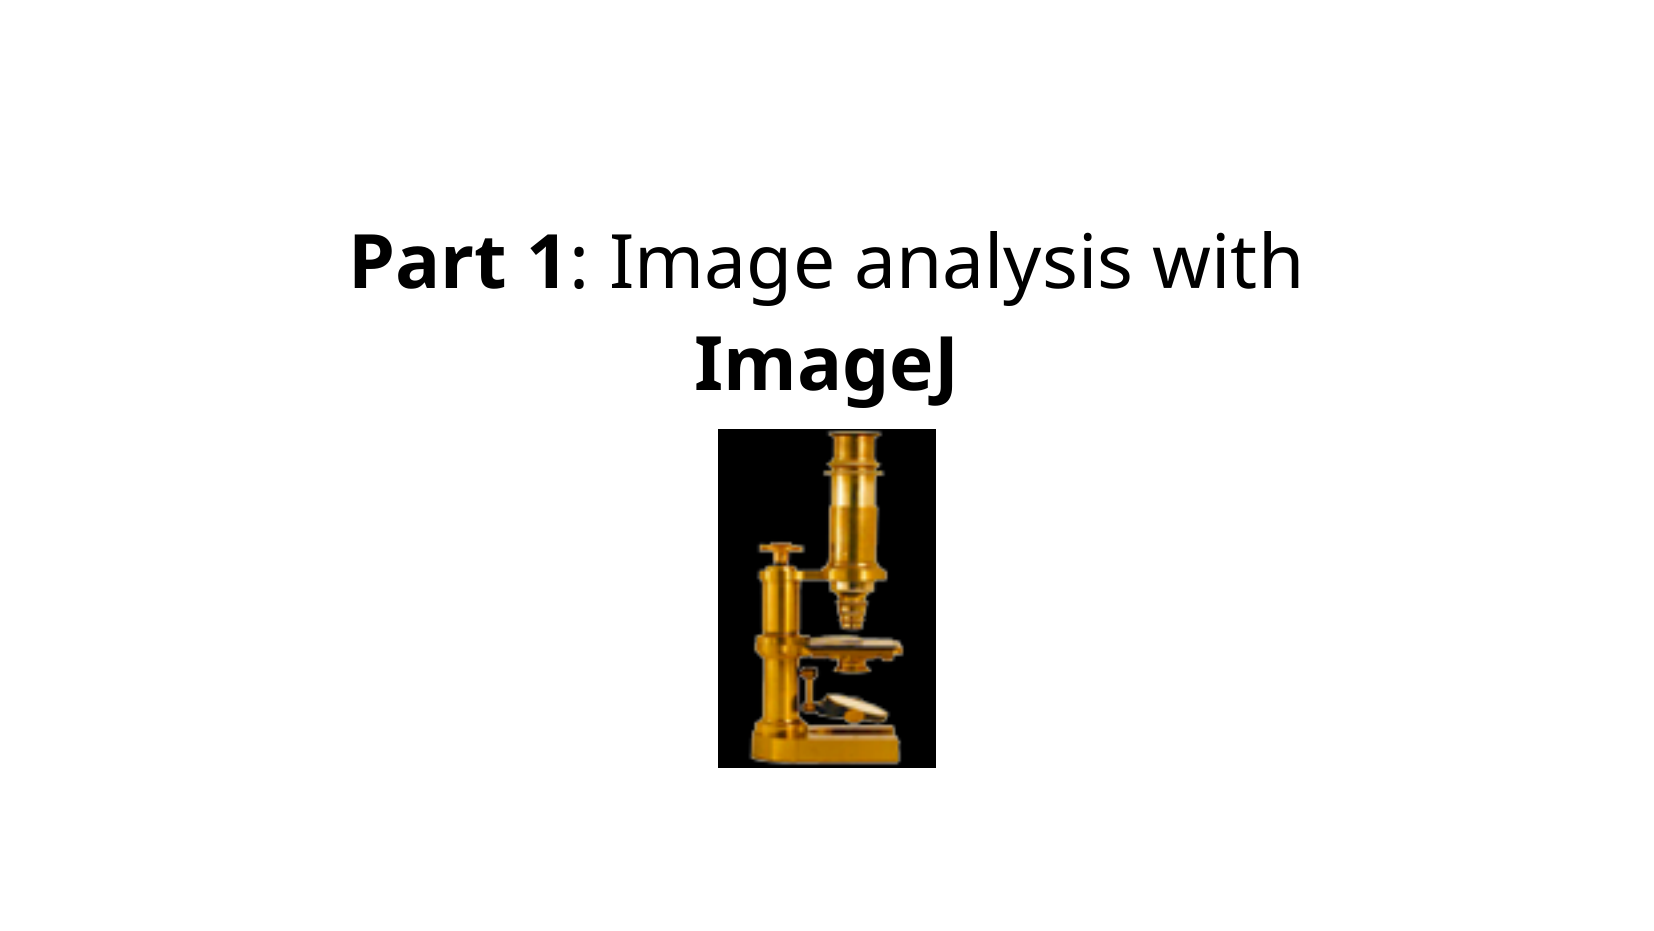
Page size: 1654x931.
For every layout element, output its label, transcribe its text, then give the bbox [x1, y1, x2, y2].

picture [718, 429, 936, 768]
text_box Part 1: Image analysis with ImageJ [191, 200, 1462, 319]
